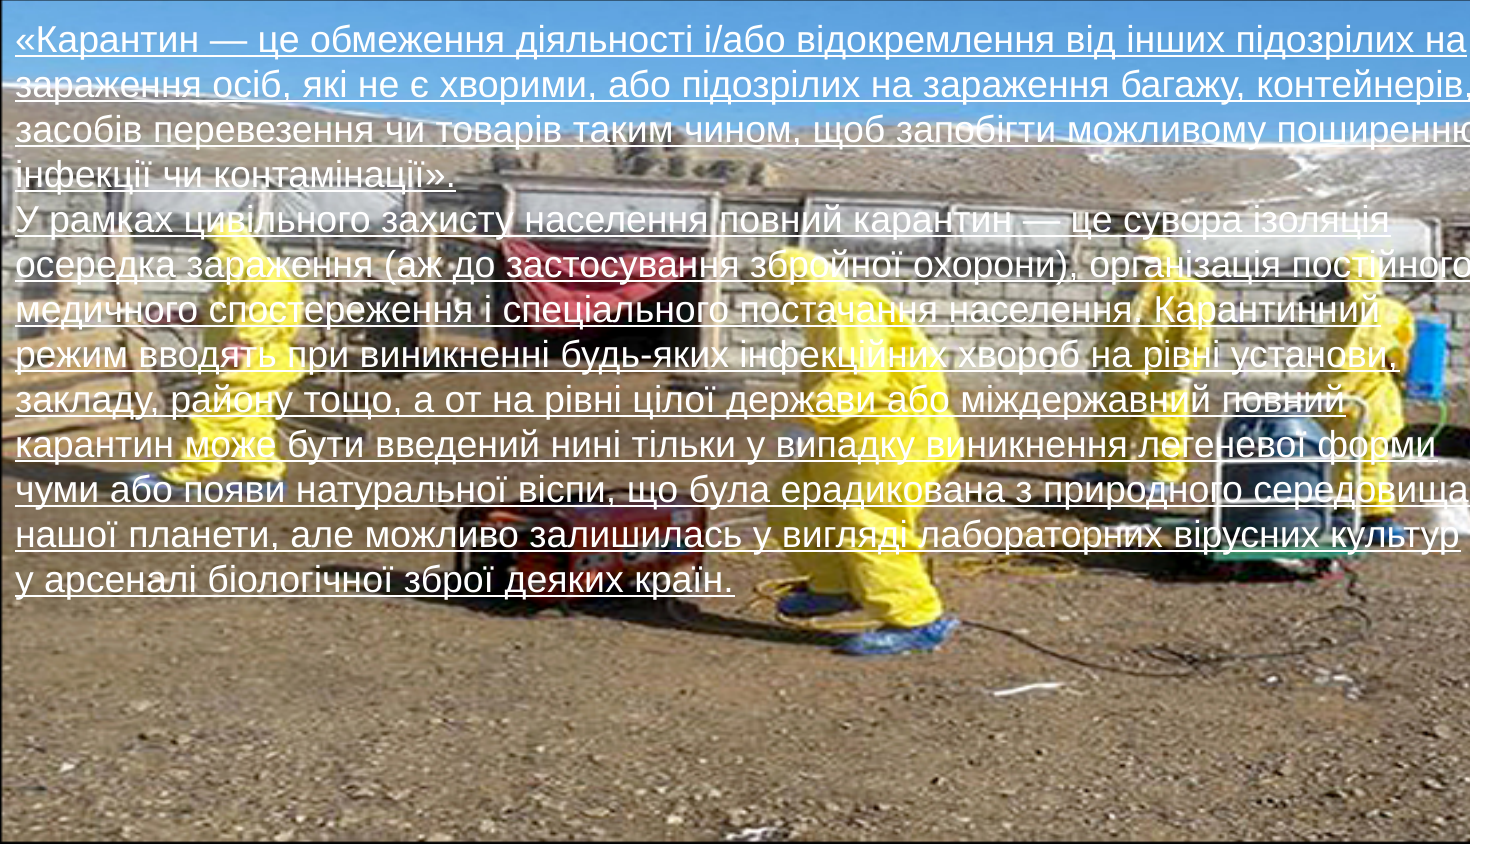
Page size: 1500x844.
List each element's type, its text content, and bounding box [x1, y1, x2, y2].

picture [0, 608, 1470, 844]
text_box «Карантин — це обмеження діяльності і/або відокремлення від інших підозрілих на зараження осіб, які не є хворими, або підозрілих на зараження багажу, контейнерів, засобів перевезення чи товарів таким чином, щоб запобігти можливому поширенню інфекції чи контамінації». У рамках цивільного захисту населення повний карантин — це сувора ізоляція осередка зараження (аж до застосування збройної охорони), організація постійного медичного спостереження і спеціального постачання населення. Карантинний режим вводять при виникненні будь-яких інфекційних хвороб на рівні установи, закладу, району тощо, а от на рівні цілої держави або міждержавний повний карантин може бути введений нині тільки у випадку виникнення легеневої форми чуми або появи натуральної віспи, що була ерадикована з природного середовища нашої планети, але можливо залишилась у вигляді лабораторних вірусних культур у арсеналі біологічної зброї деяких країн. [0, 0, 1500, 608]
